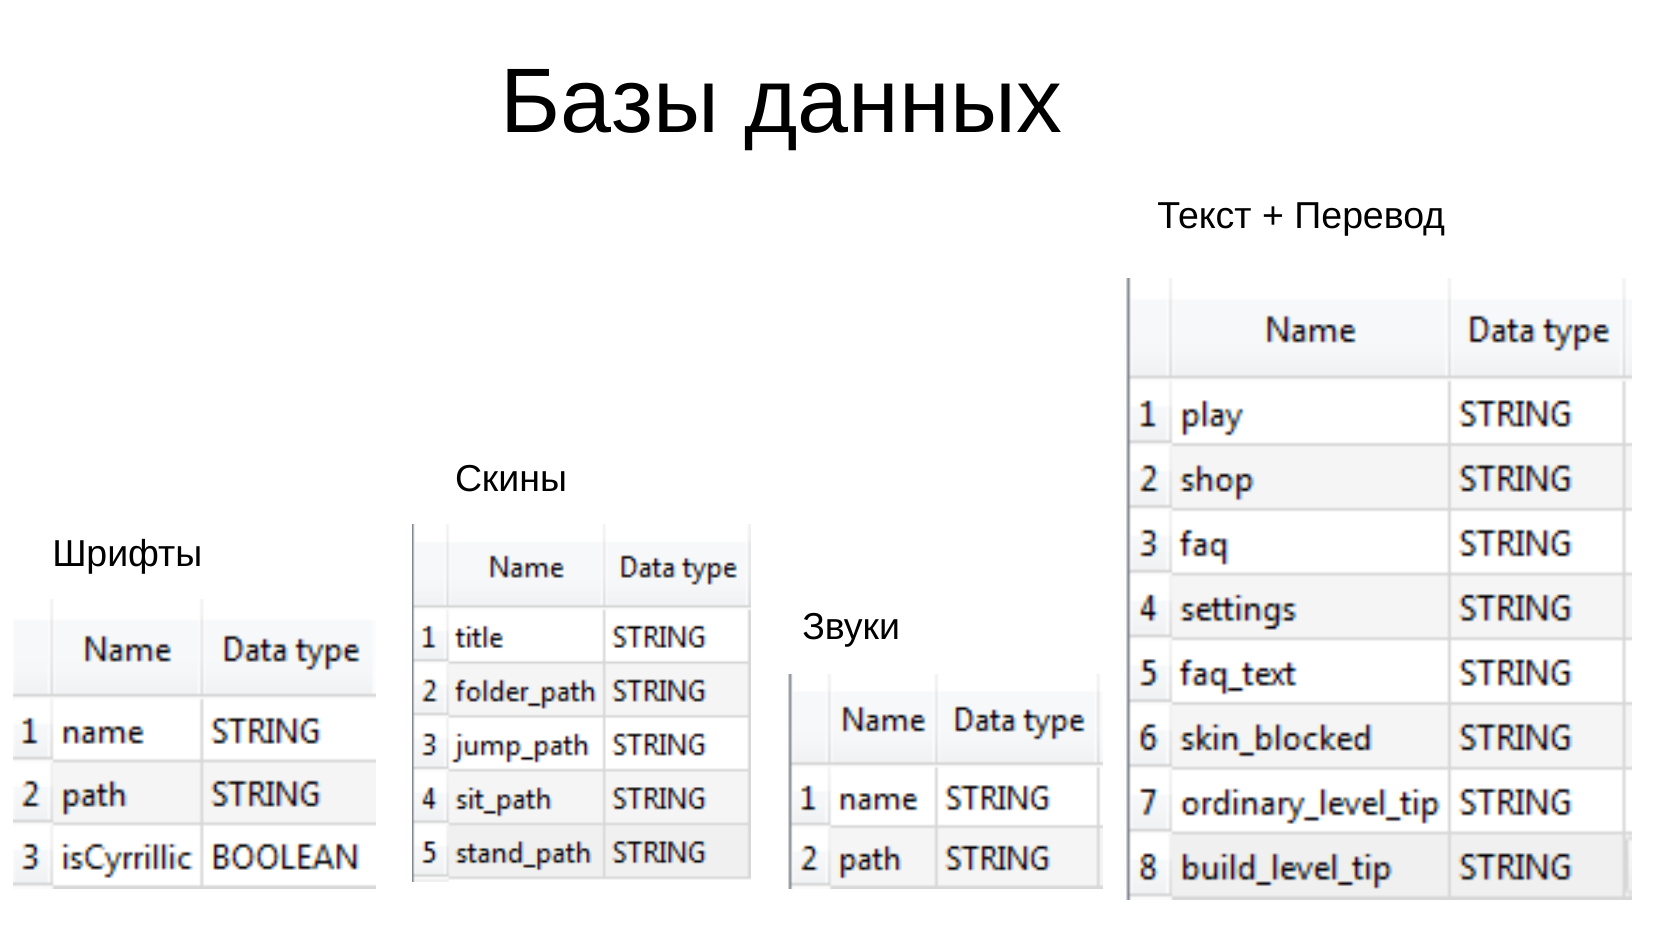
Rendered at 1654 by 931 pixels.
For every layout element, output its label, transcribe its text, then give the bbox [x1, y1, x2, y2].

picture [1125, 278, 1632, 901]
text_box Звуки [787, 598, 916, 656]
title Базы данных [37, 0, 1526, 156]
picture [13, 599, 376, 889]
picture [787, 674, 1103, 889]
text_box Текст + Перевод [1142, 187, 1461, 245]
text_box Шрифты [37, 525, 218, 582]
picture [412, 524, 751, 882]
text_box Скины [440, 450, 583, 507]
